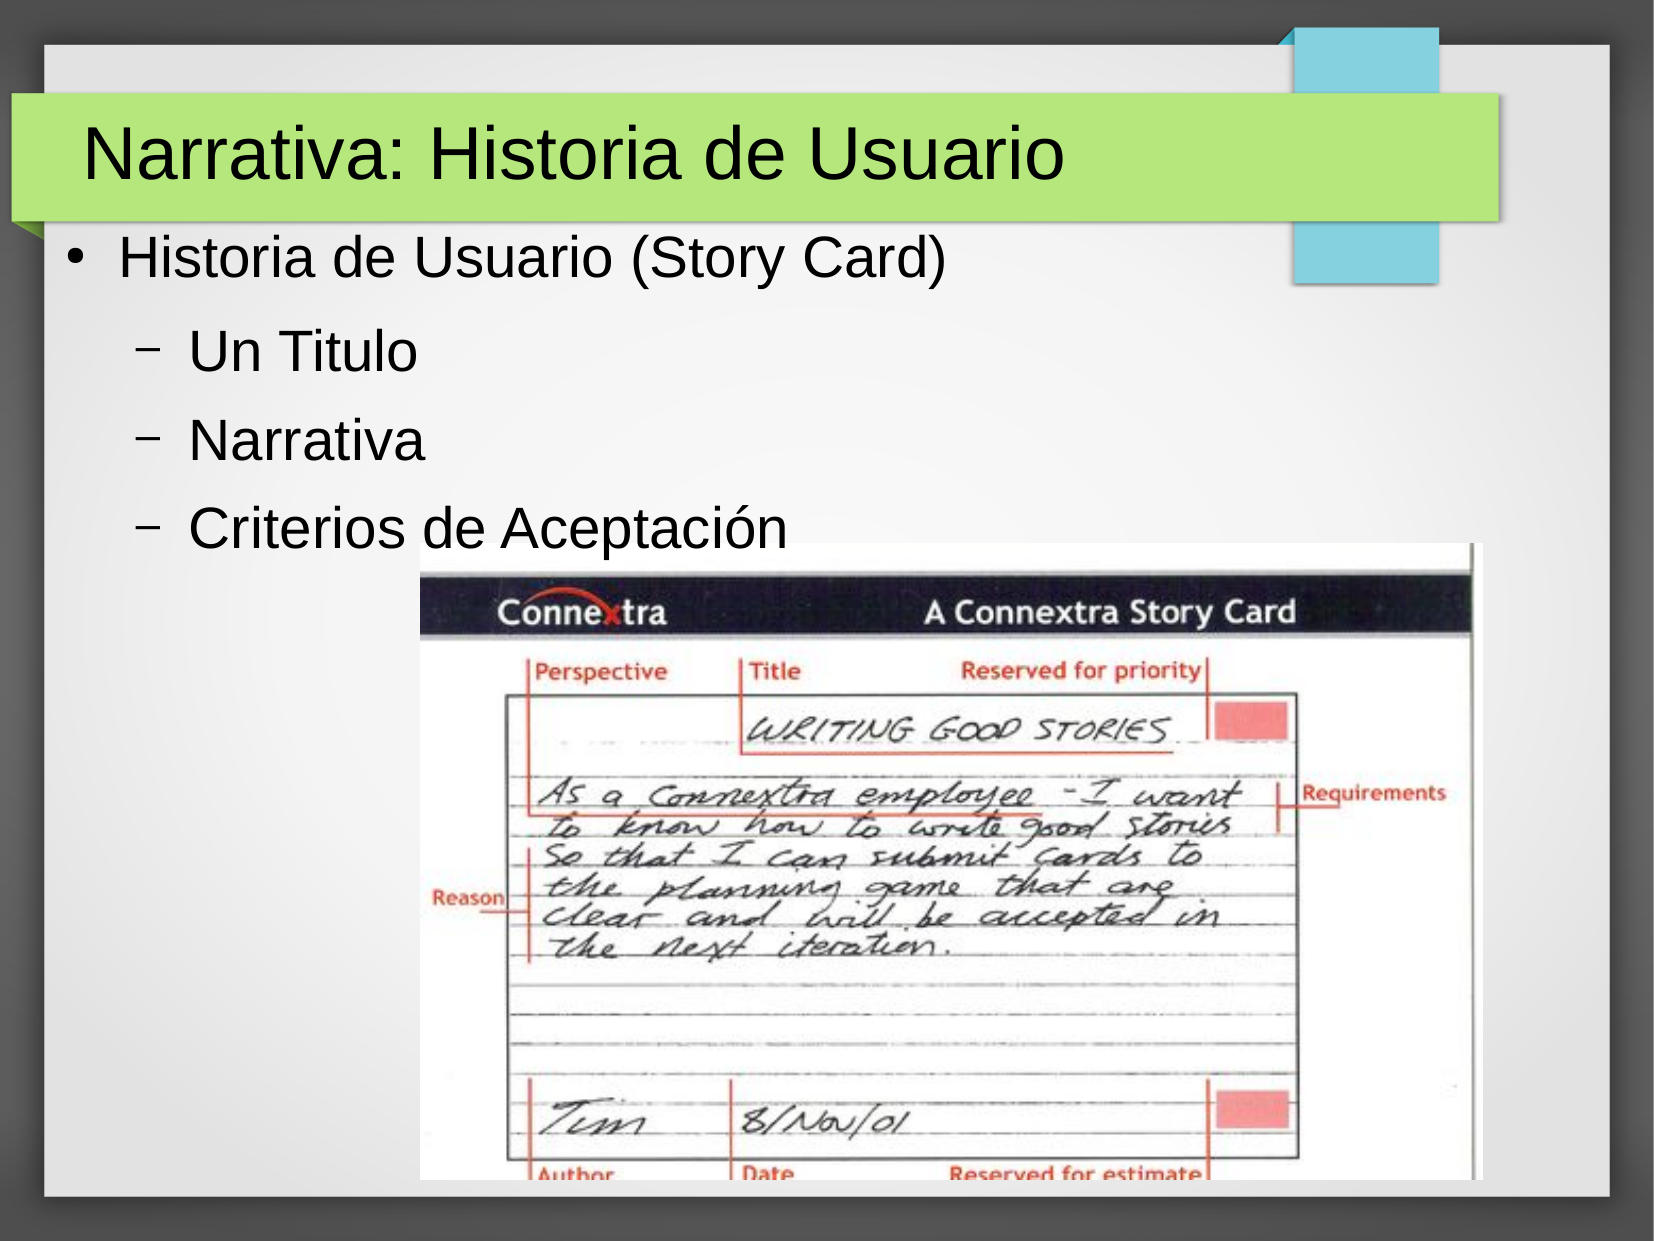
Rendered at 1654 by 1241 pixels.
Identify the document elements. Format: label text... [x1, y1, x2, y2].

list Historia de Usuario (Story Card) Un Titulo Narrativa Criterios de Aceptación [47, 224, 1524, 721]
title Narrativa: Historia de Usuario [82, 94, 1264, 213]
picture [0, 0, 1654, 1241]
